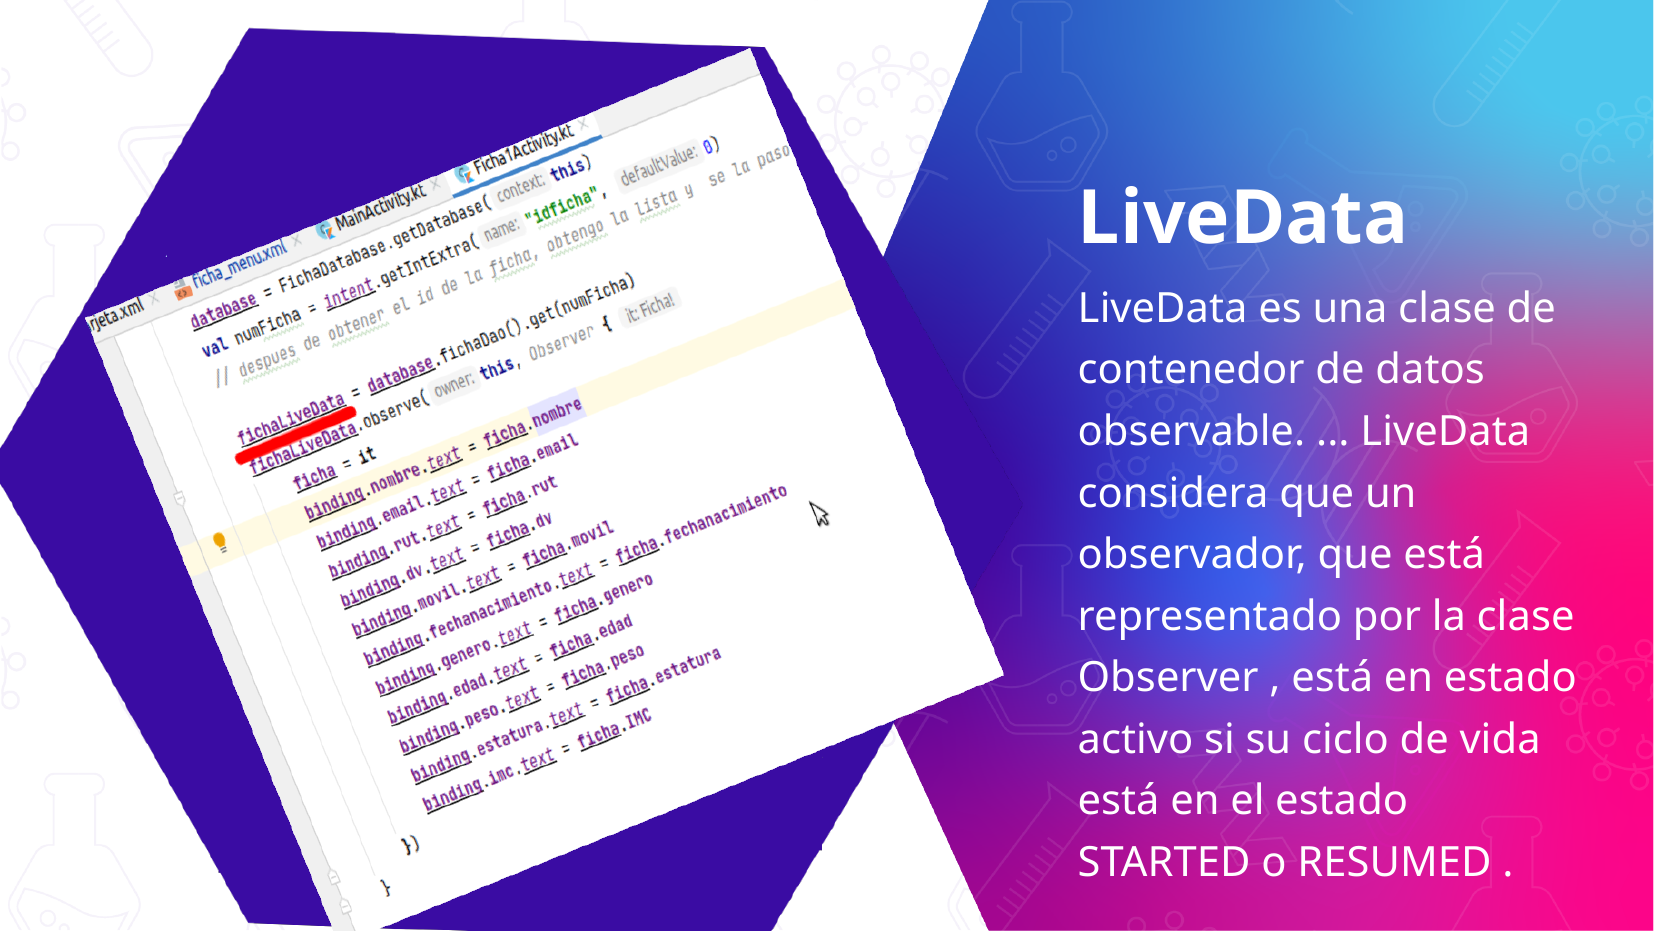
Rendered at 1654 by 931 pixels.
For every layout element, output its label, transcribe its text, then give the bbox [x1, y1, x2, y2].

text_box LiveData es una clase de contenedor de datos observable. ... LiveData considera que un observador, que está representado por la clase Observer , está en estado activo si su ciclo de vida está en el estado STARTED o RESUMED . [1062, 265, 1595, 886]
picture [0, 0, 1654, 931]
text_box LiveData [1062, 147, 1640, 257]
